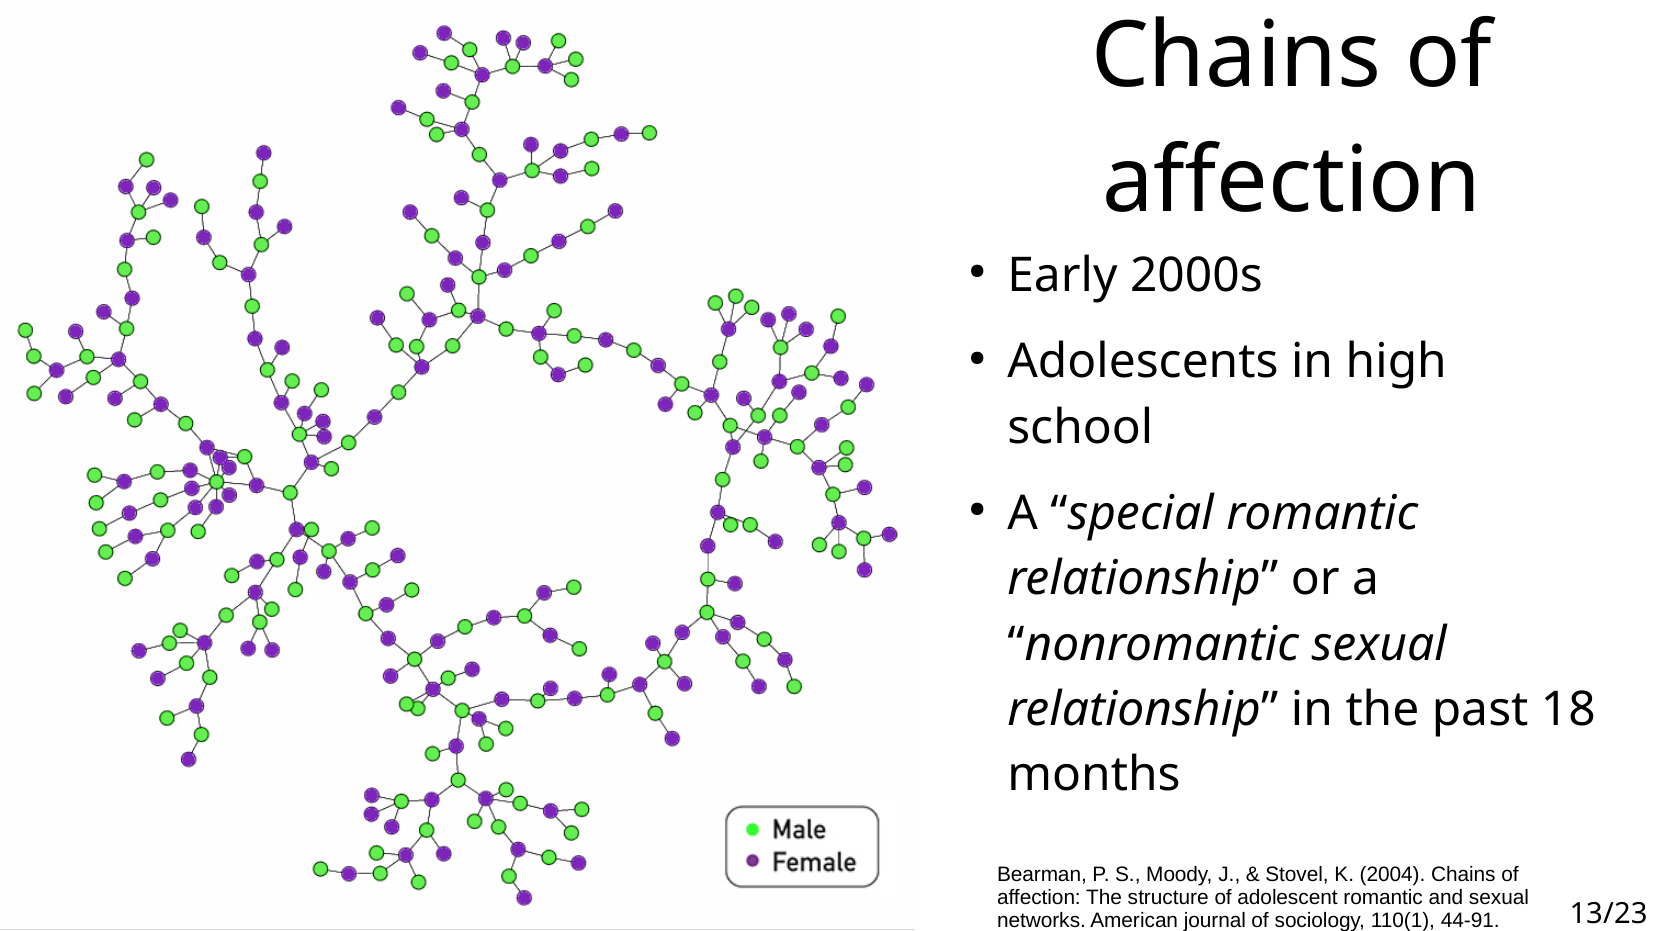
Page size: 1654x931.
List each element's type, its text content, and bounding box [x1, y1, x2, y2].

title Chains of affection [930, 1, 1654, 226]
picture [0, 0, 915, 931]
text_box Bearman, P. S., Moody, J., & Stovel, K. (2004). Chains of affection: The structure of adolescent romantic and sexual networks. American journal of sociology, 110(1), 44-91. [982, 855, 1606, 931]
list Early 2000s Adolescents in high school A “special romantic relationship” or a “nonromantic sexual relationship” in the past 18 months [956, 240, 1602, 811]
